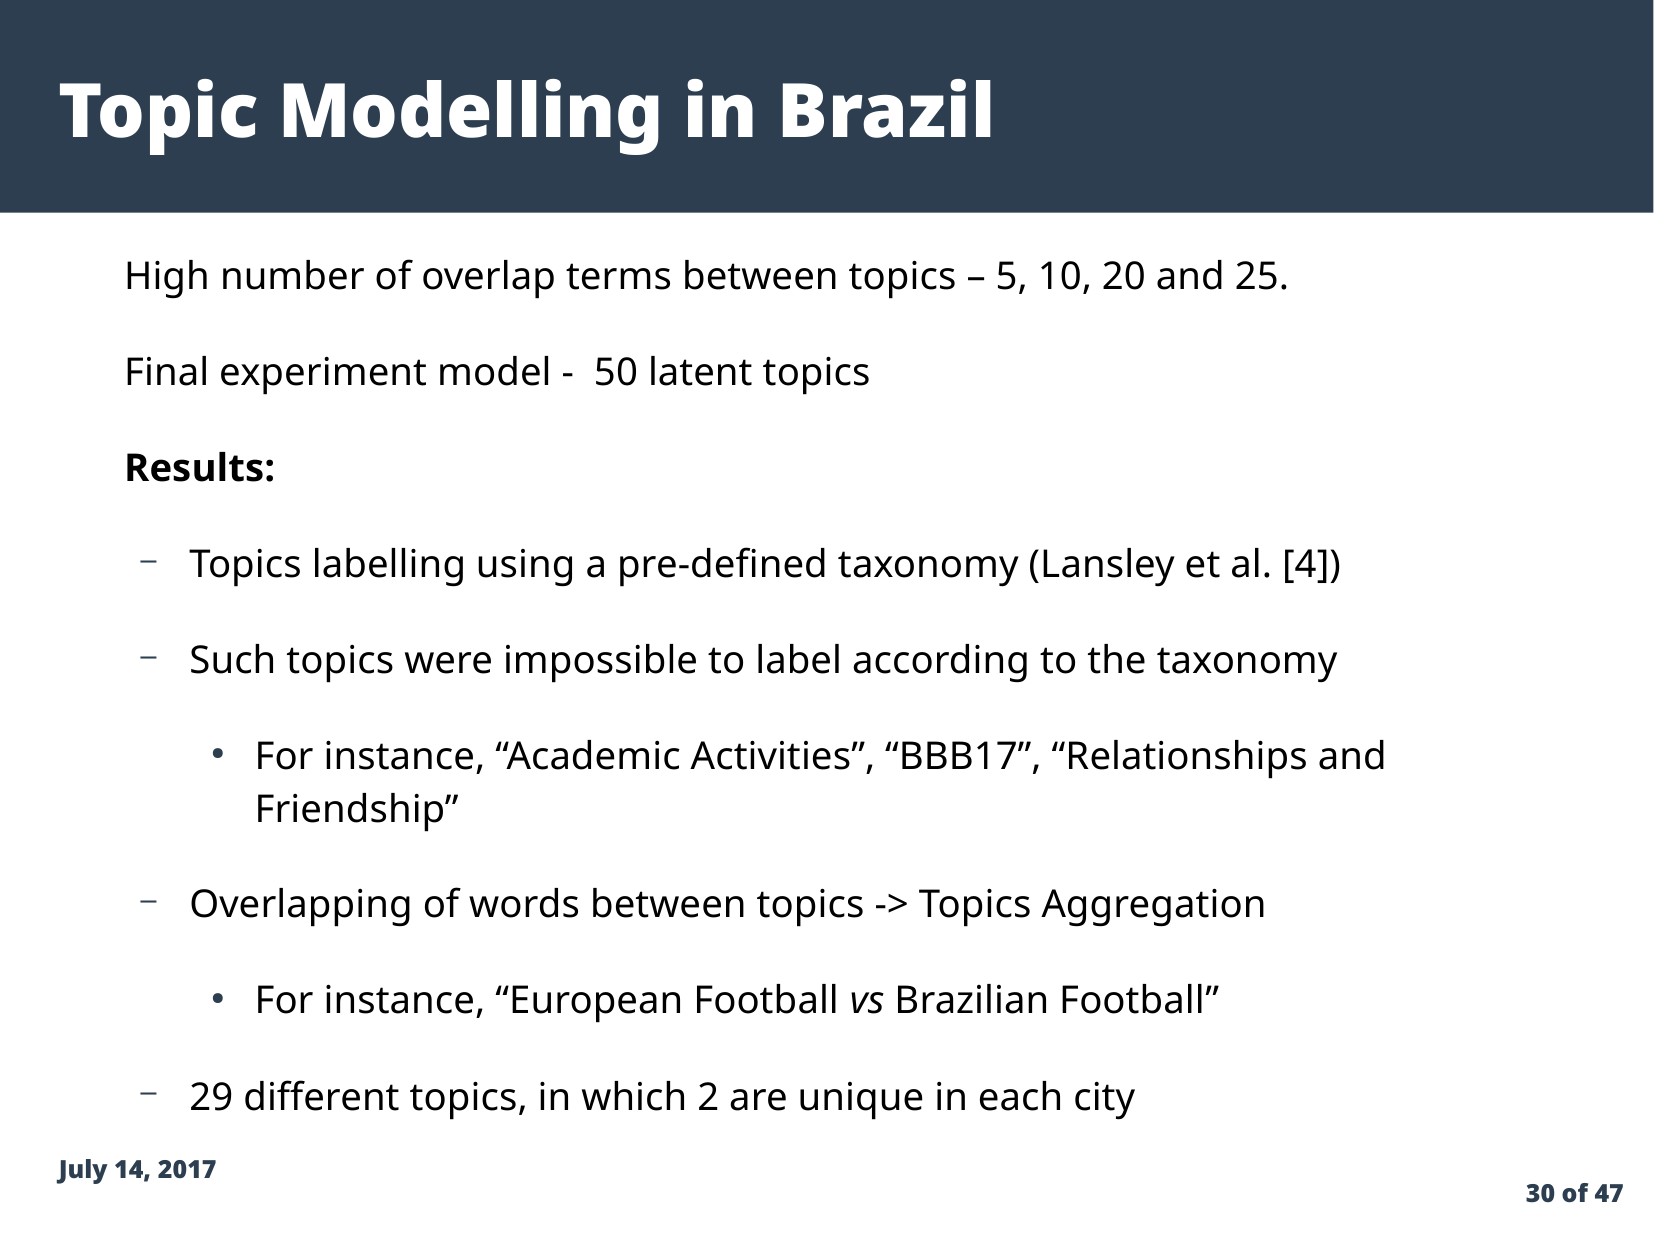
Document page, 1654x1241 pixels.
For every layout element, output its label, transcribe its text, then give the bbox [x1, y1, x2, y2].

title Topic Modelling in Brazil [59, 29, 1595, 187]
list High number of overlap terms between topics – 5, 10, 20 and 25. Final experiment model - 50 latent topics Results: Topics labelling using a pre-defined taxonomy (Lansley et al. [4]) Such topics were impossible to label according to the taxonomy For instance, “Academic Activities”, “BBB17”, “Relationships and Friendship” Overlapping of words between topics -> Topics Aggregation For instance, “European Football vs Brazilian Football” 29 different topics, in which 2 are unique in each city [59, 248, 1583, 1123]
